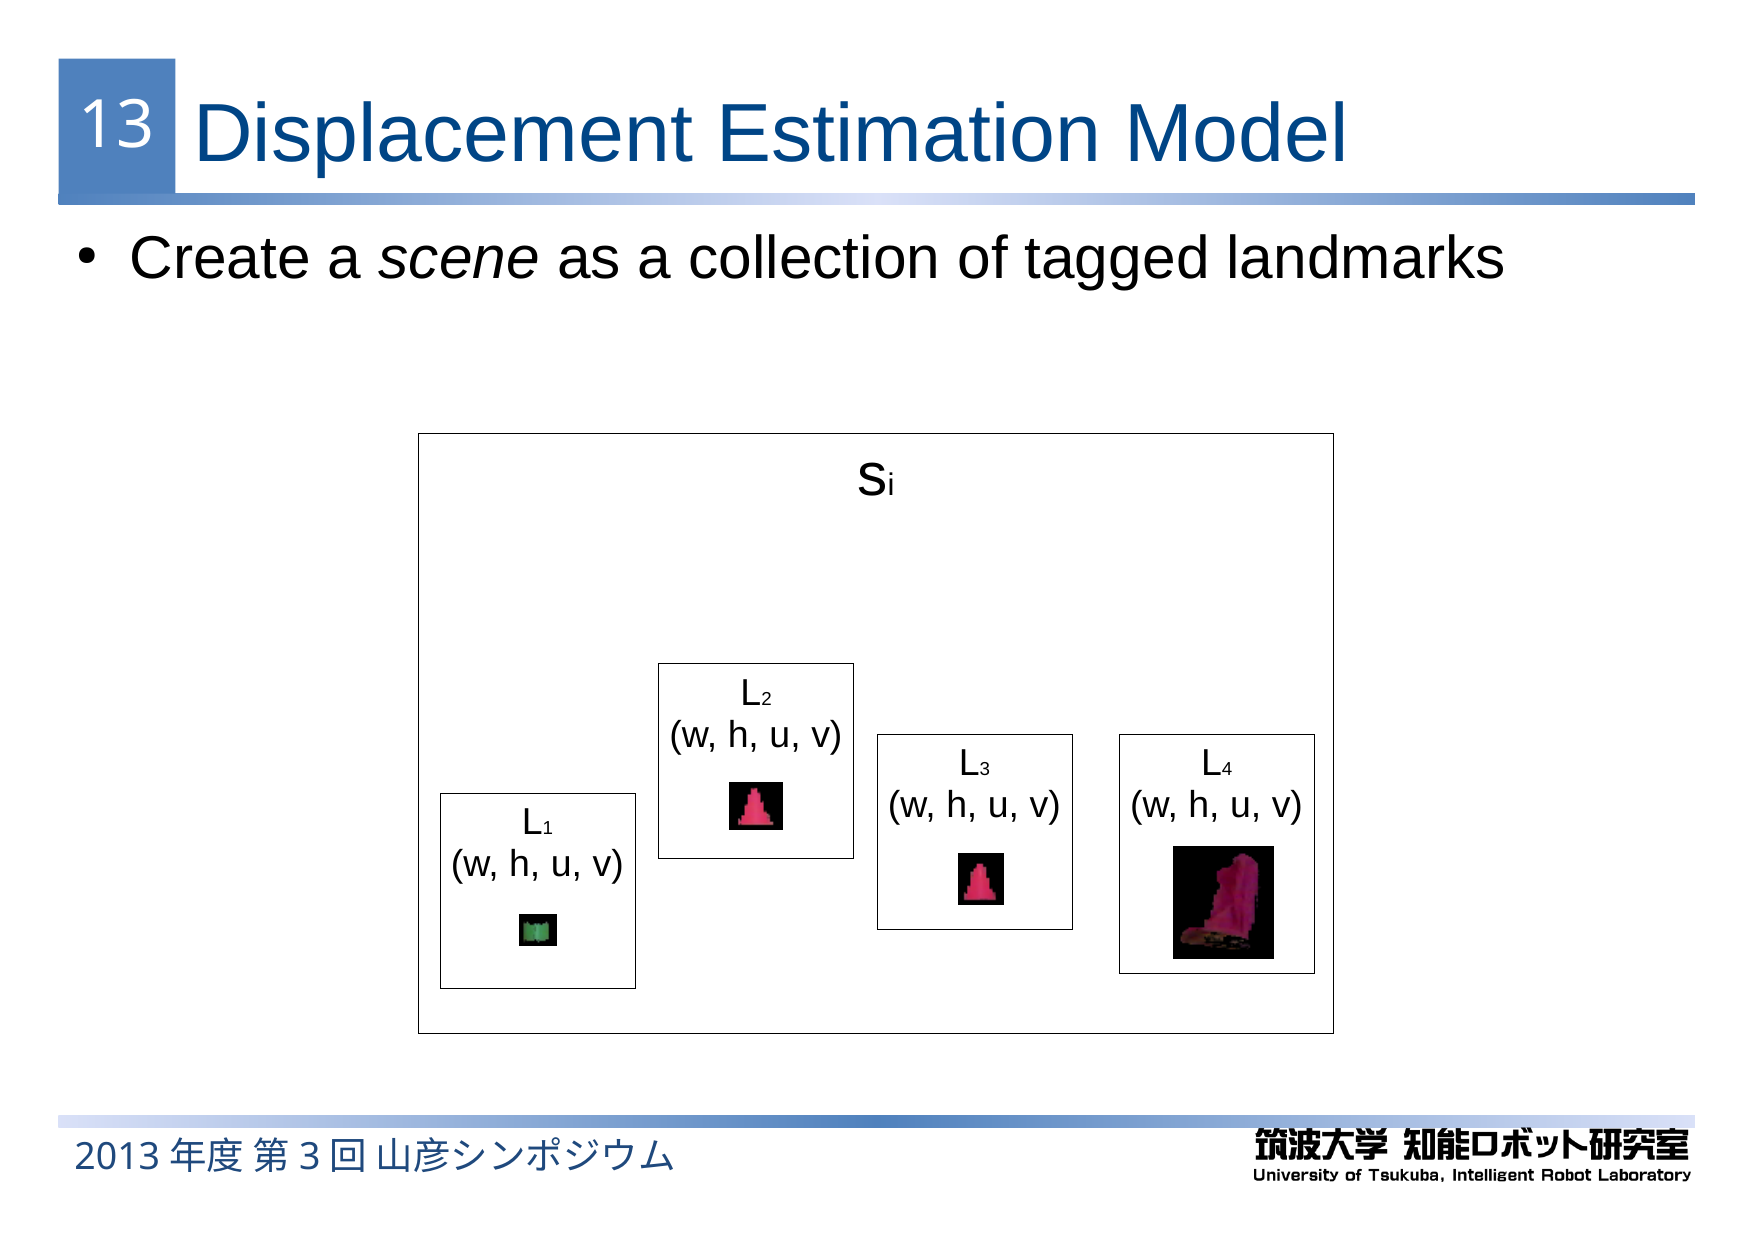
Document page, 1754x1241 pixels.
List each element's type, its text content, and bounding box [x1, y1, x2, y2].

picture [1252, 1127, 1691, 1182]
list Create a scene as a collection of tagged landmarks [58, 223, 1696, 876]
text_box si [418, 433, 1334, 1034]
title Displacement Estimation Model [193, 61, 1651, 205]
